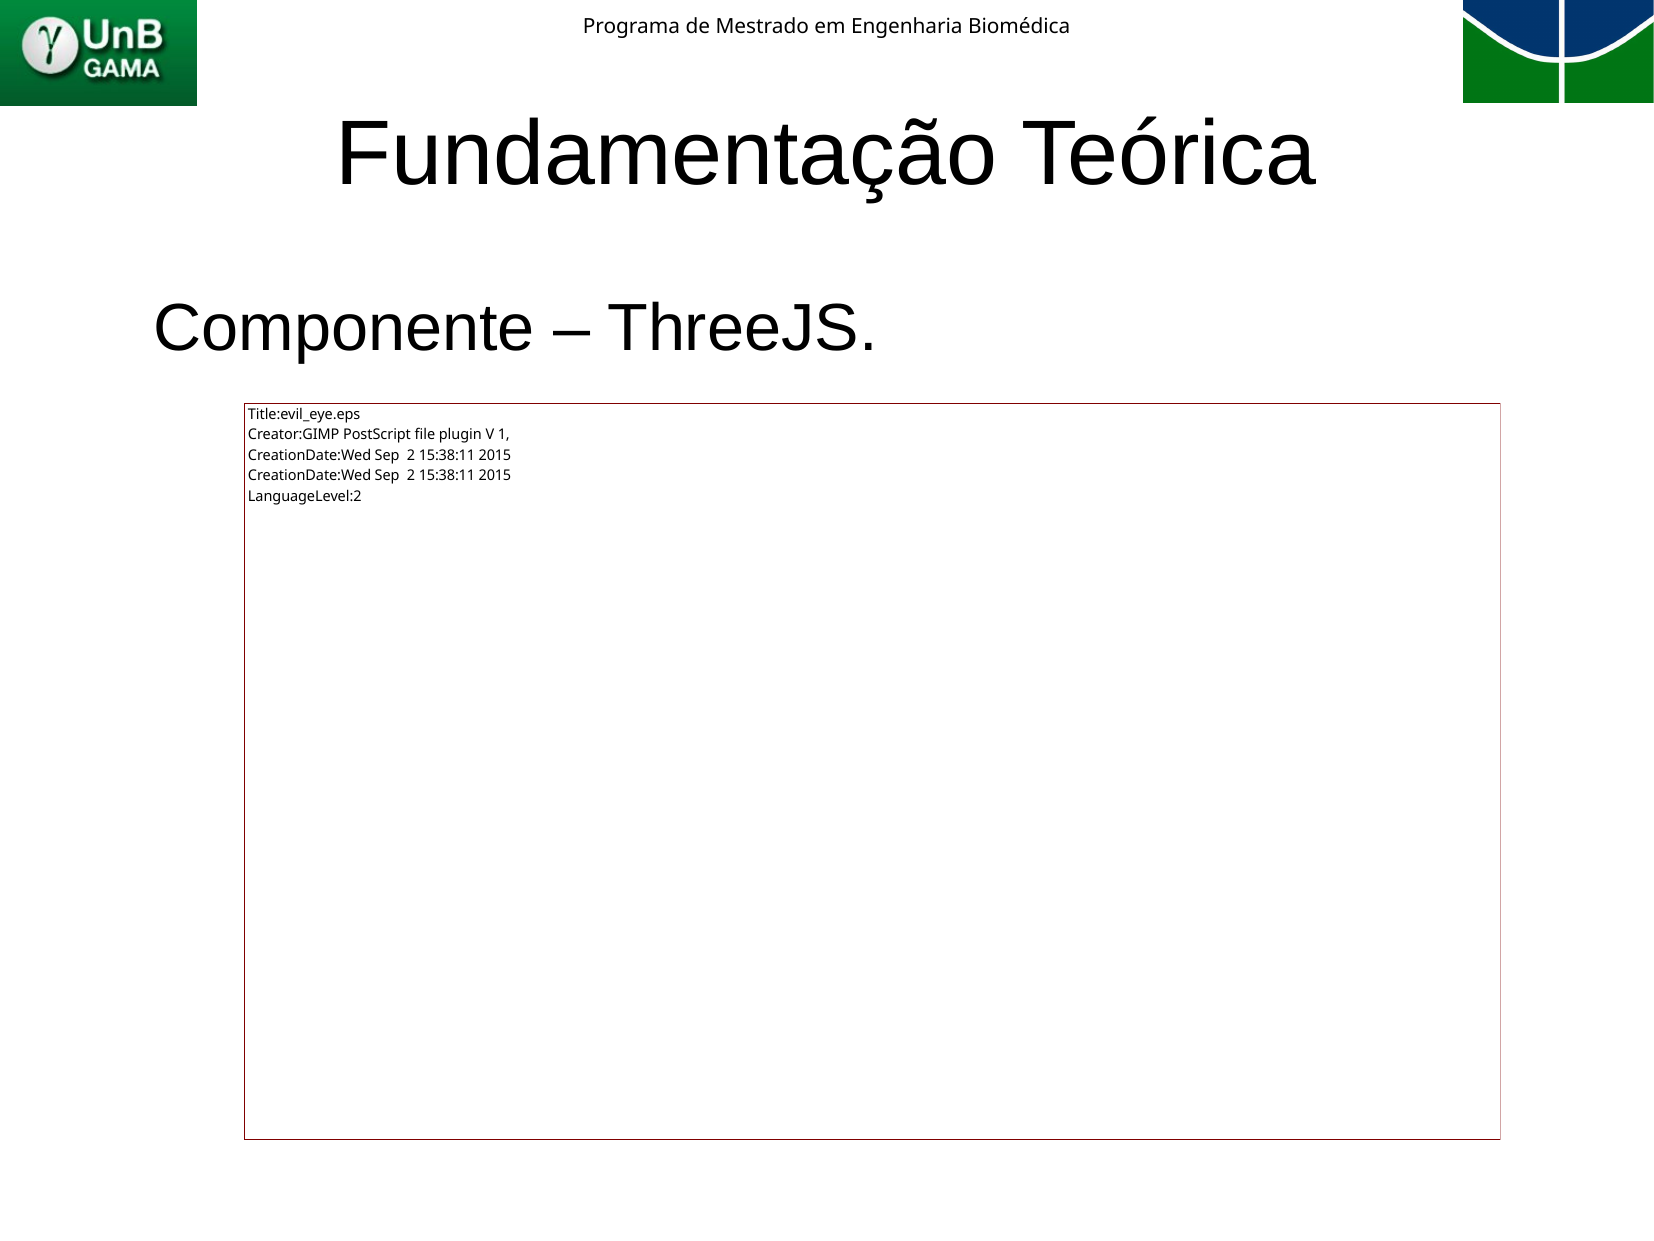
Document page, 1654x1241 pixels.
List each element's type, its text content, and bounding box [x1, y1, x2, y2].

picture [0, 0, 197, 106]
picture [1463, 0, 1654, 103]
title Fundamentação Teórica [82, 49, 1571, 257]
list Componente – ThreeJS. [82, 290, 1571, 1010]
picture [243, 402, 1501, 1140]
